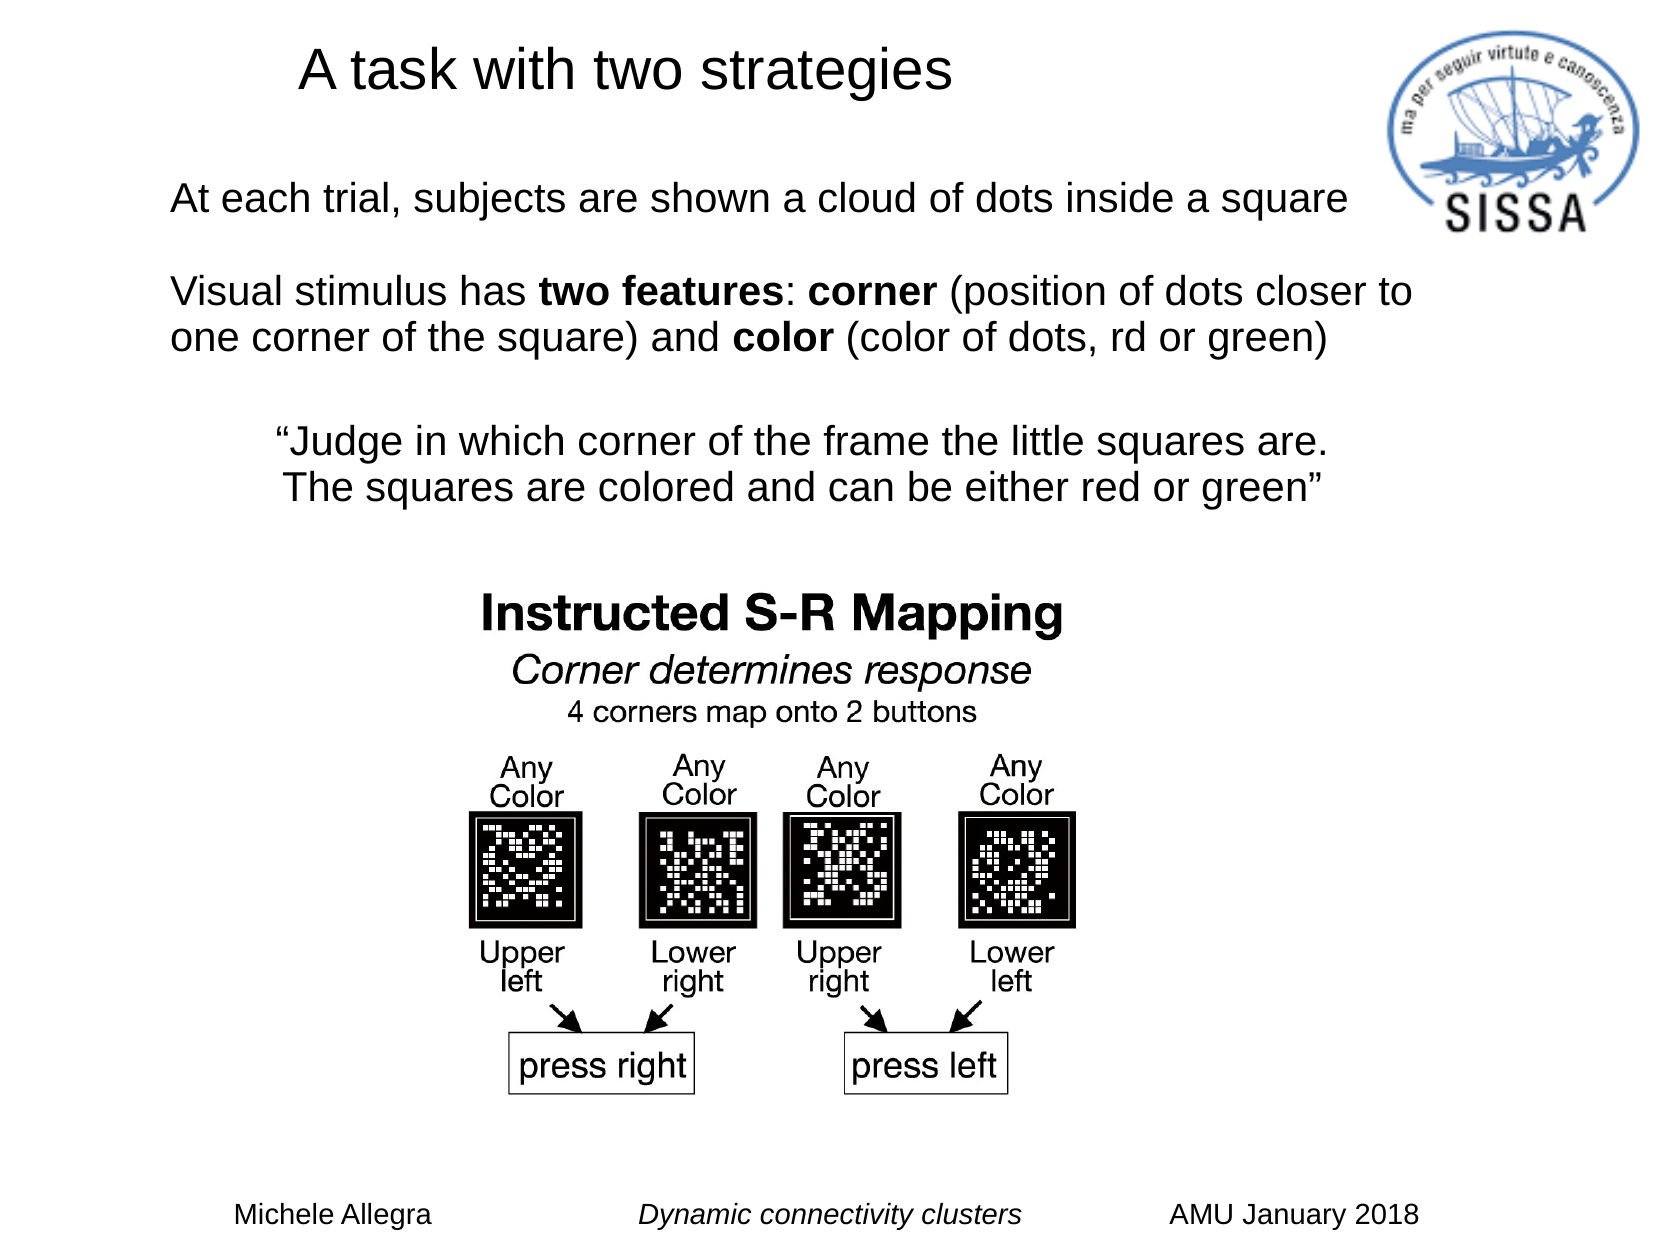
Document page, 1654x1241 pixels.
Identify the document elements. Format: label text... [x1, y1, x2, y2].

picture [398, 580, 1119, 1098]
title A task with two strategies [82, 0, 1171, 154]
title Michele Allegra Dynamic connectivity clusters AMU January 2018 [82, 1177, 1572, 1241]
text_box At each trial, subjects are shown a cloud of dots inside a square Visual stimulus has two features: corner (position of dots closer to one corner of the square) and color (color of dots, rd or green) “Judge in which corner of the frame the little squares are. The squares are colored and can be either red or green” [120, 120, 1486, 1154]
picture [1372, 27, 1654, 238]
